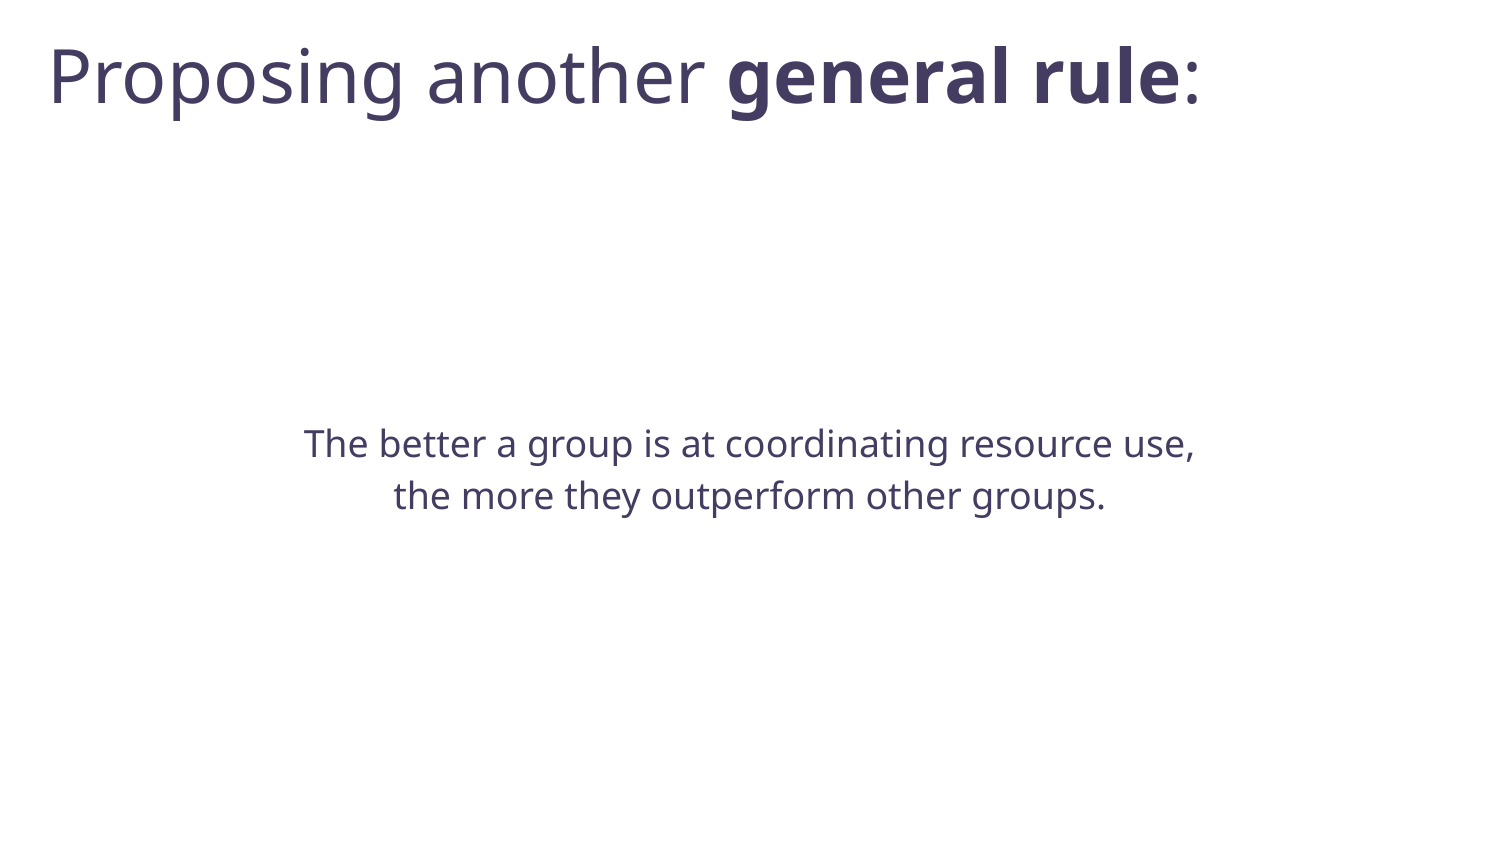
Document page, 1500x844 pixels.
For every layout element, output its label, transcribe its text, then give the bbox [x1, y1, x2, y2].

title Proposing another general rule: [32, 13, 1469, 128]
list The better a group is at coordinating resource use, the more they outperform other groups. [123, 164, 1376, 766]
